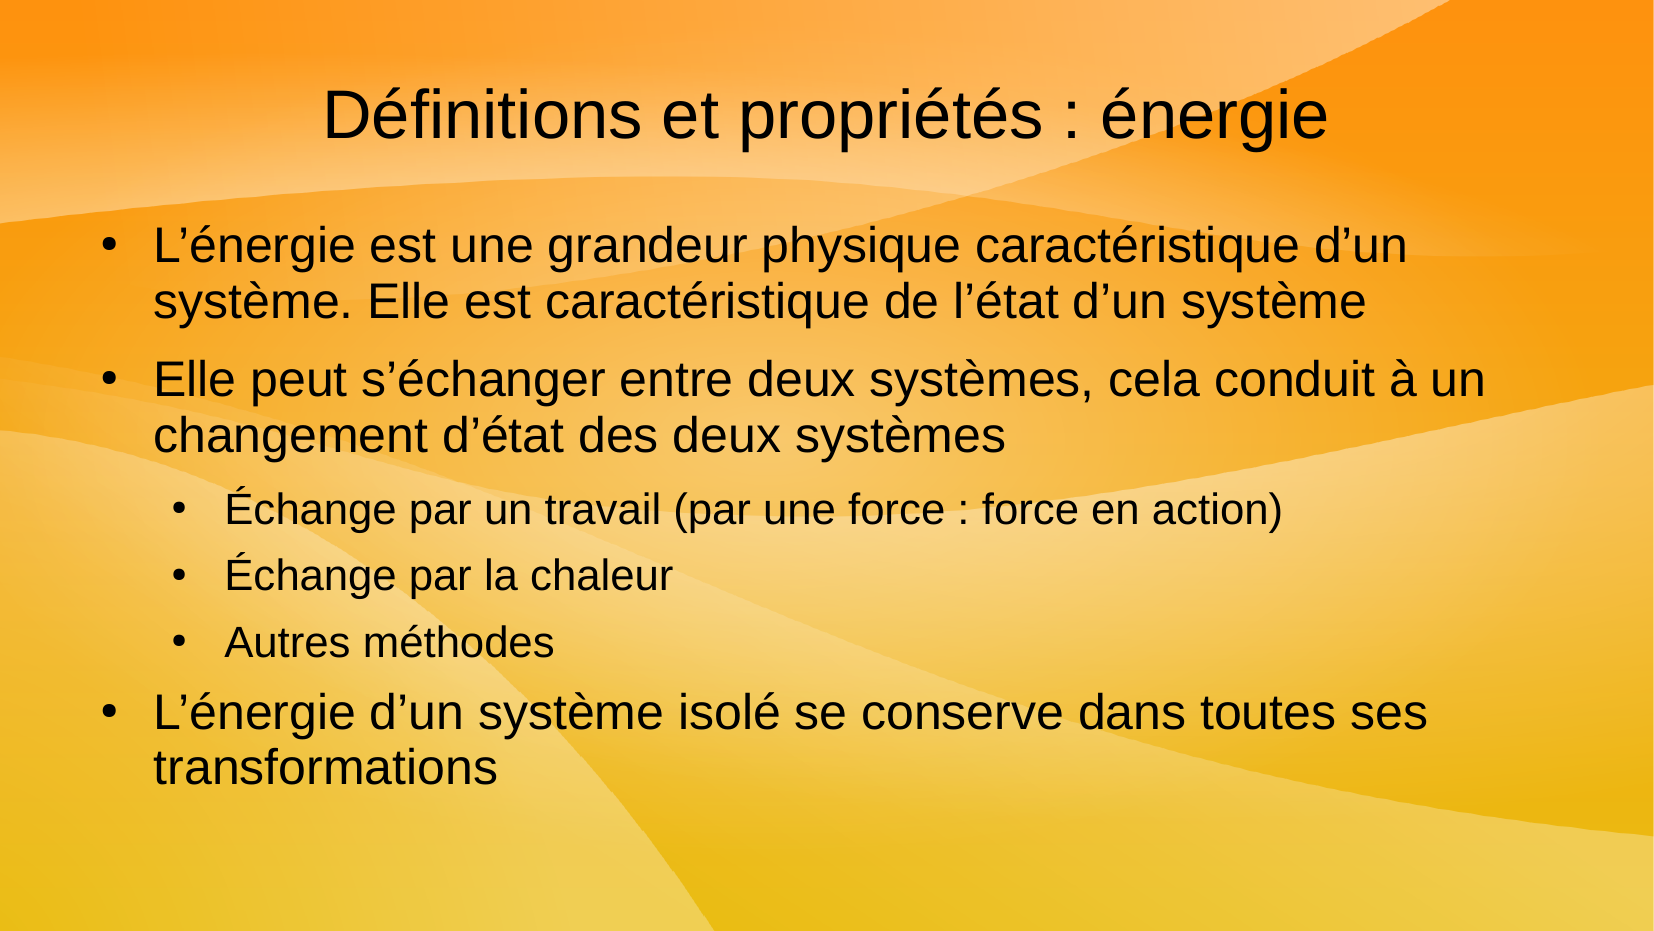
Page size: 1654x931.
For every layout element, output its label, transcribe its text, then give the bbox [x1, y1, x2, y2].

picture [0, 0, 1654, 931]
title Définitions et propriétés : énergie [82, 37, 1571, 193]
list L’énergie est une grandeur physique caractéristique d’un système. Elle est caractéristique de l’état d’un système Elle peut s’échanger entre deux systèmes, cela conduit à un changement d’état des deux systèmes Échange par un travail (par une force : force en action) Échange par la chaleur Autres méthodes L’énergie d’un système isolé se conserve dans toutes ses transformations [82, 217, 1571, 916]
